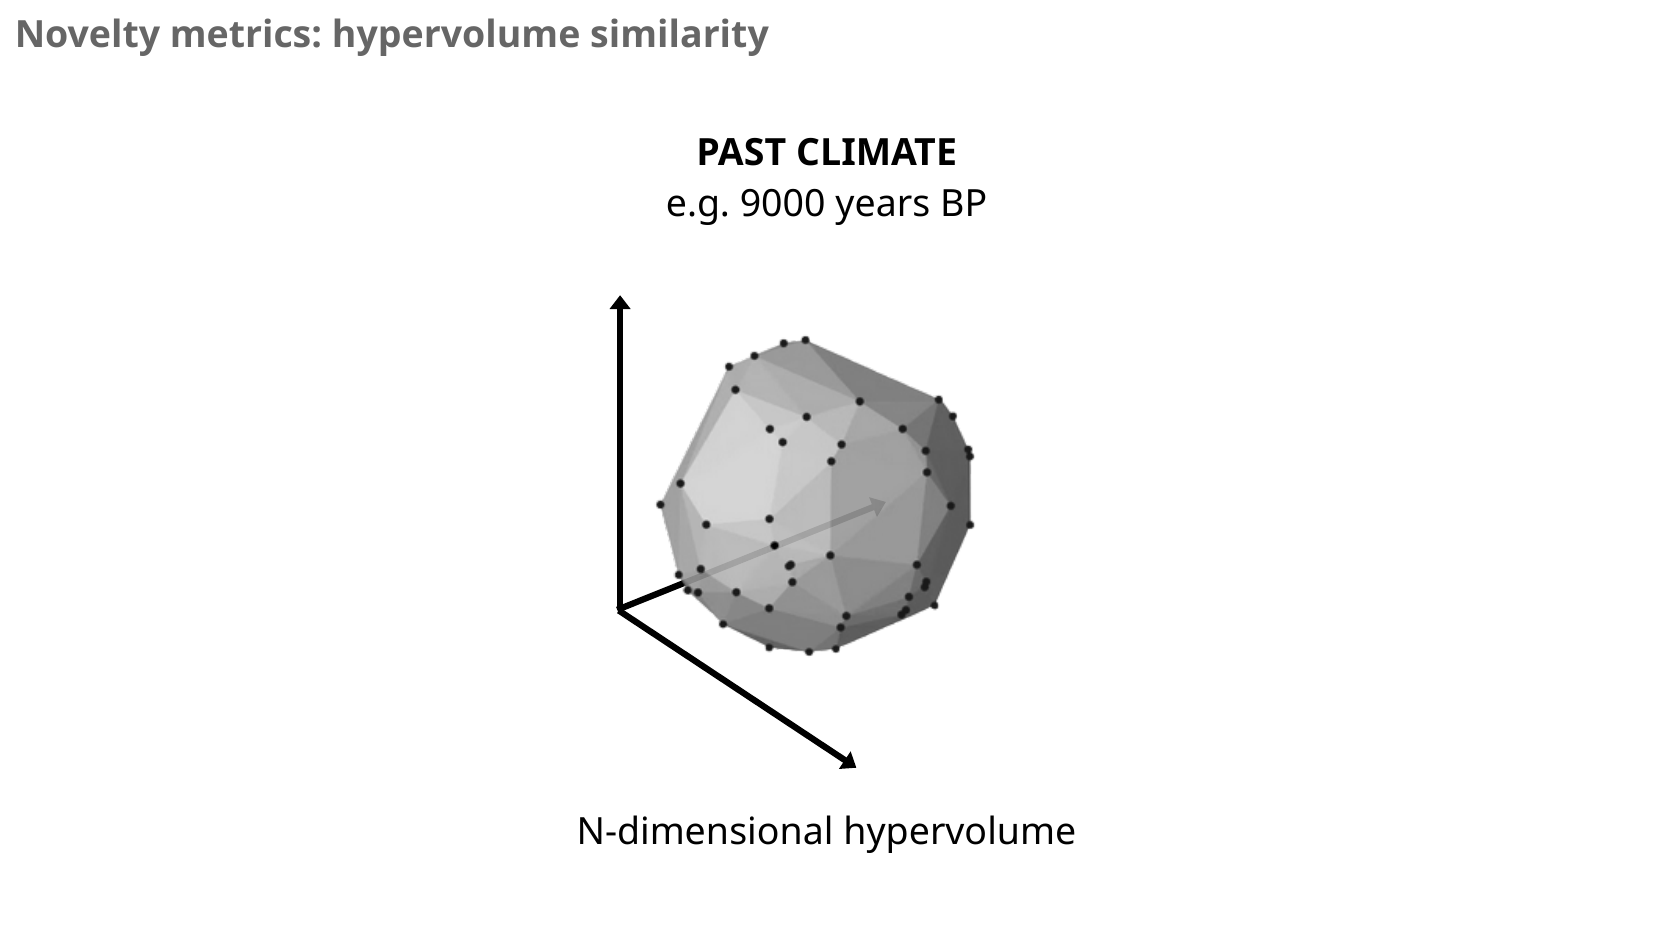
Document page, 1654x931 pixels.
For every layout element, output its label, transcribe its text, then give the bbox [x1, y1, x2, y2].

picture [641, 324, 1004, 671]
text_box Novelty metrics: hypervolume similarity [0, 0, 1654, 118]
text_box N-dimensional hypervolume [561, 797, 1093, 864]
text_box PAST CLIMATE e.g. 9000 years BP [620, 118, 1034, 236]
